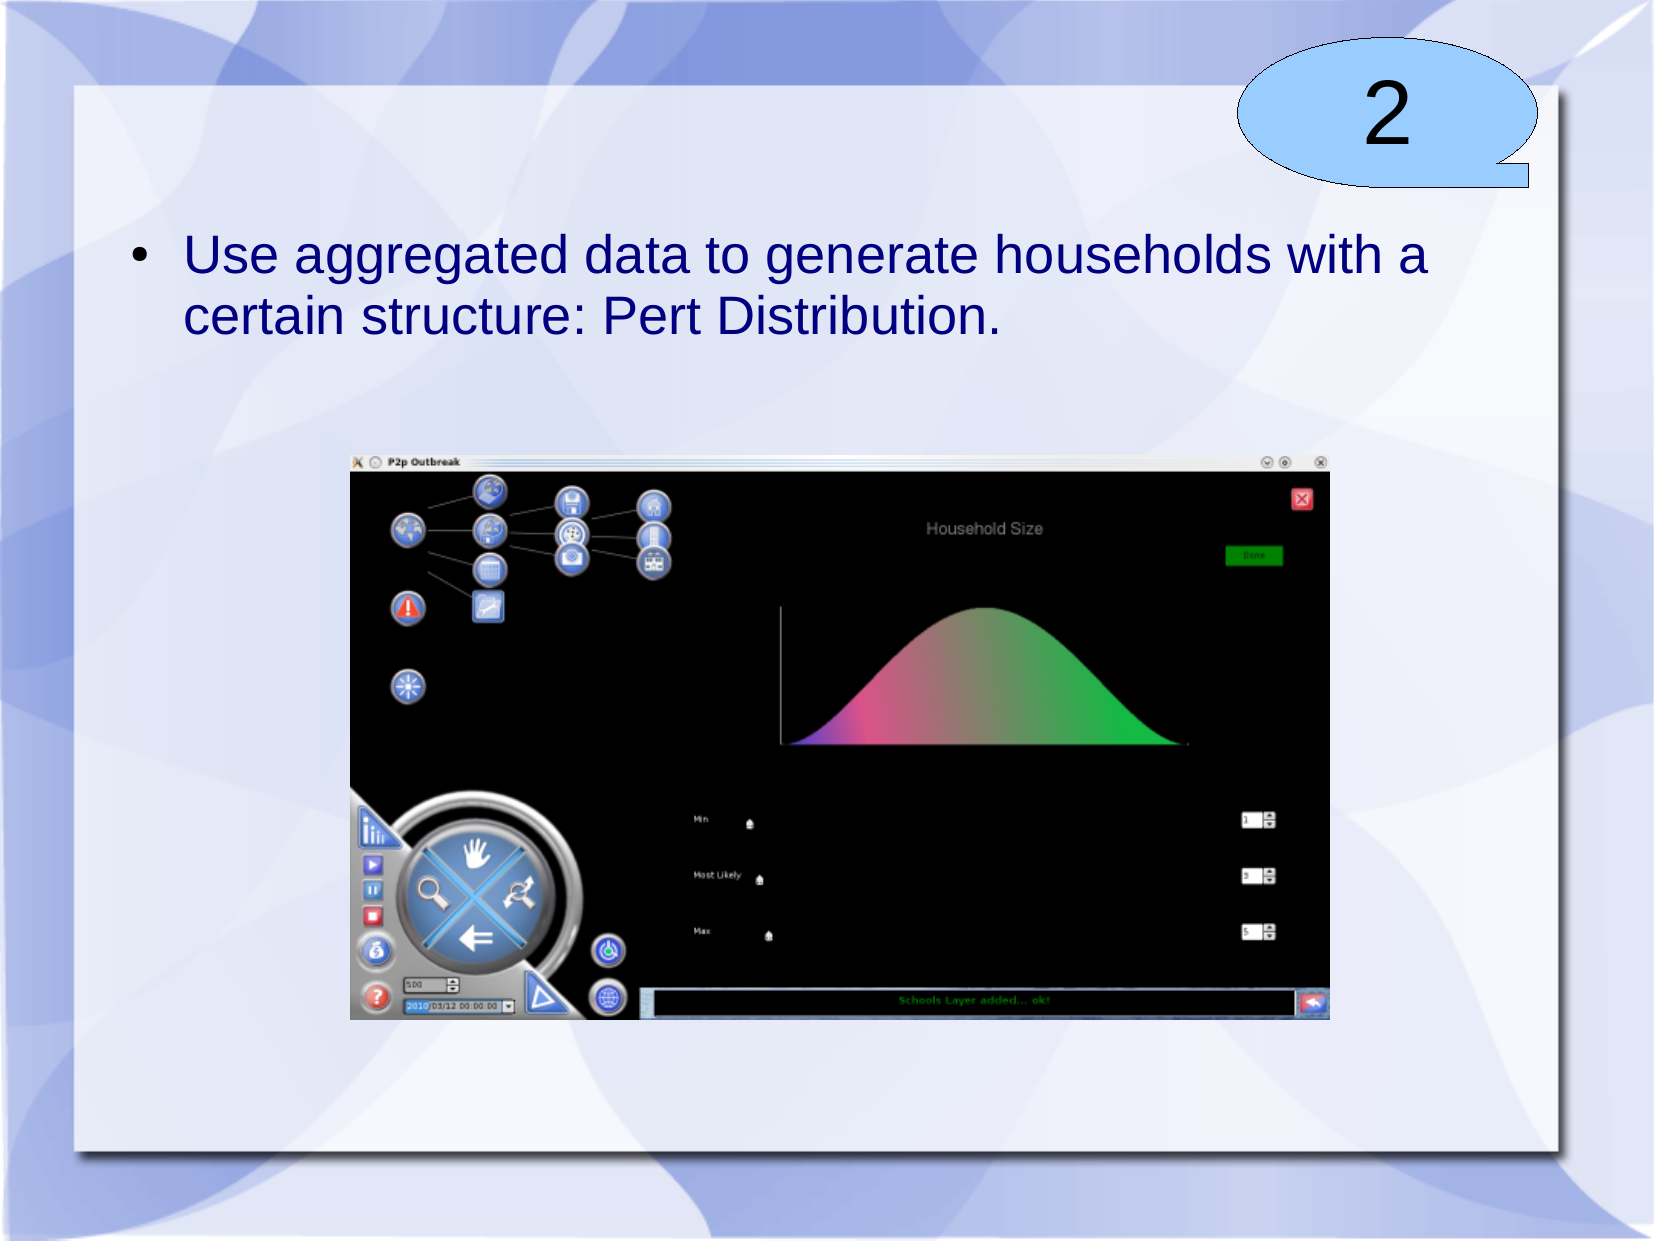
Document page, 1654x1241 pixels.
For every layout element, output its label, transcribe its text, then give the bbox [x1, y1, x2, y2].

picture [0, 0, 1654, 1241]
text_box 2 [1237, 37, 1538, 188]
list Use aggregated data to generate households with a certain structure: Pert Distribution. [112, 225, 1471, 451]
